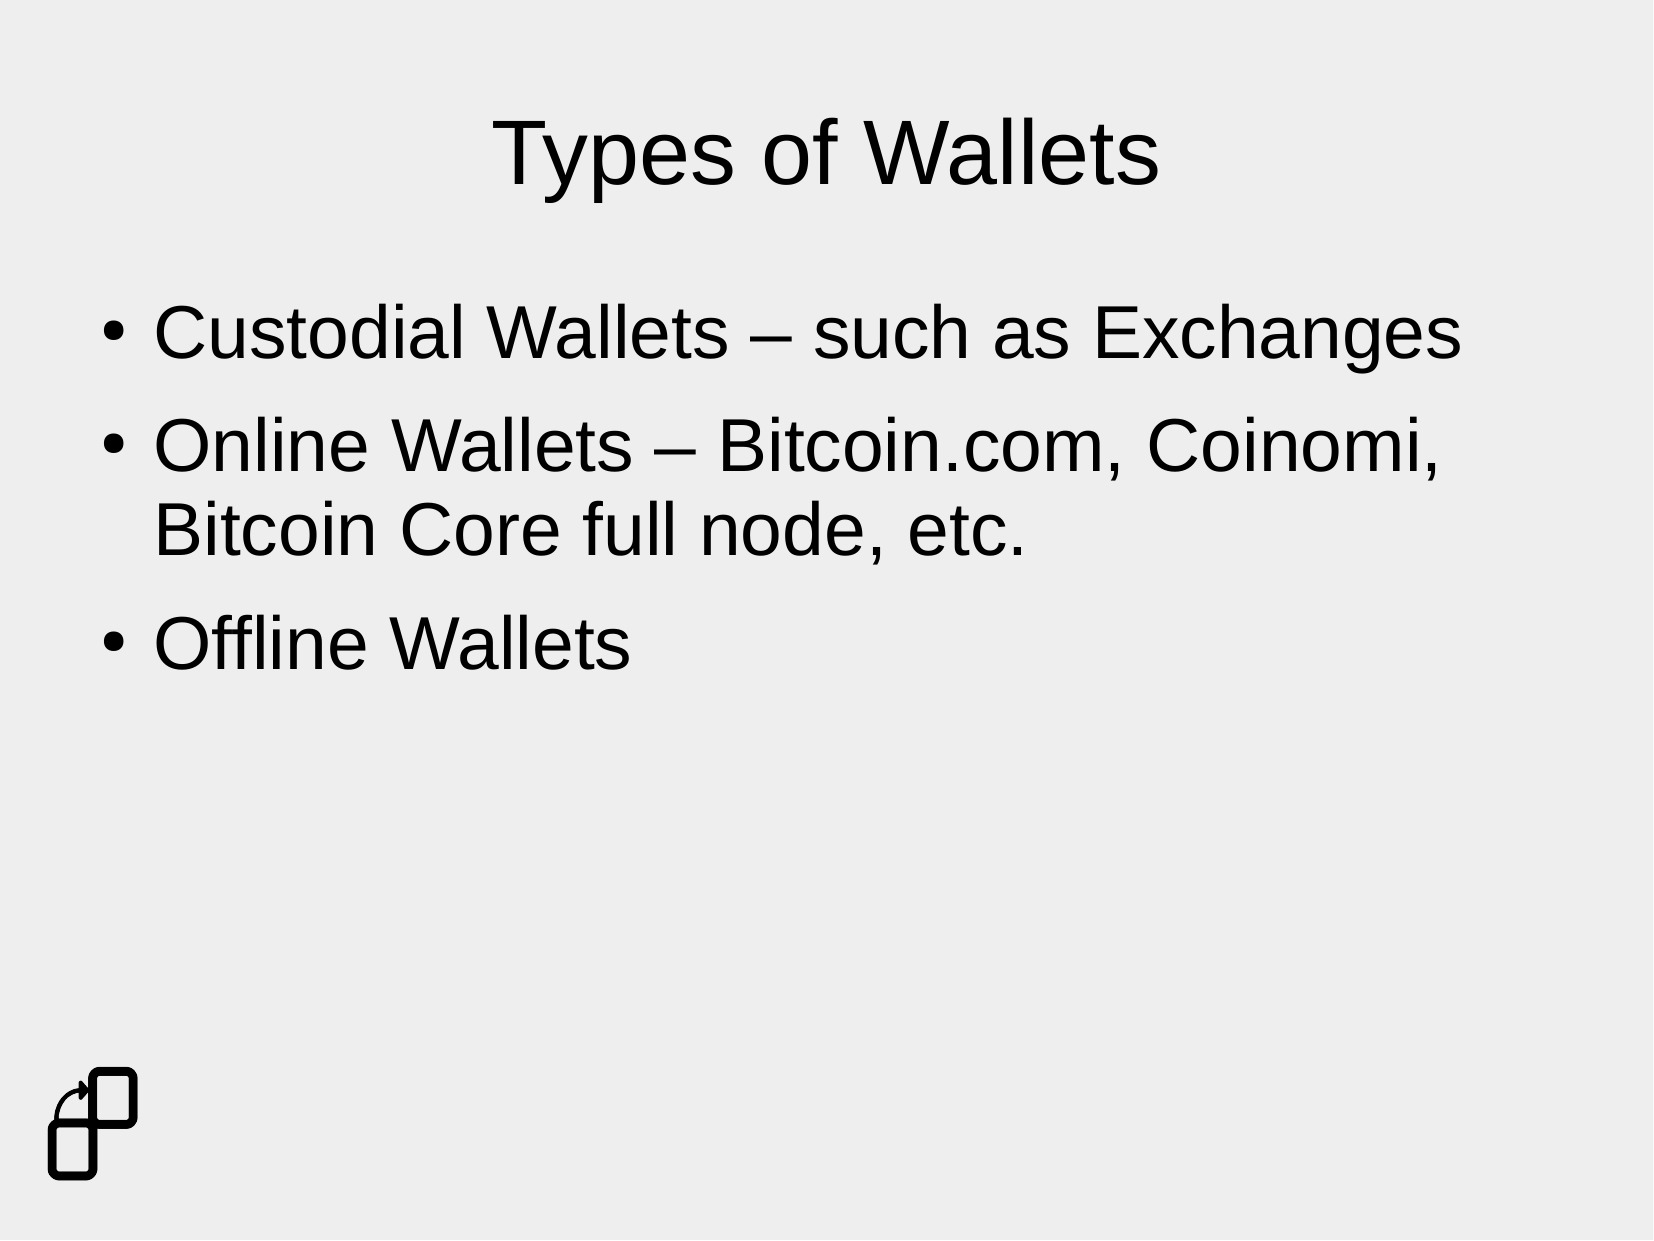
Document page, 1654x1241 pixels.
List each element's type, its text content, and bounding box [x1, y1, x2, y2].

picture [30, 1062, 153, 1186]
list Custodial Wallets – such as Exchanges Online Wallets – Bitcoin.com, Coinomi, Bitcoin Core full node, etc. Offline Wallets [82, 290, 1571, 1010]
title Types of Wallets [82, 49, 1571, 257]
